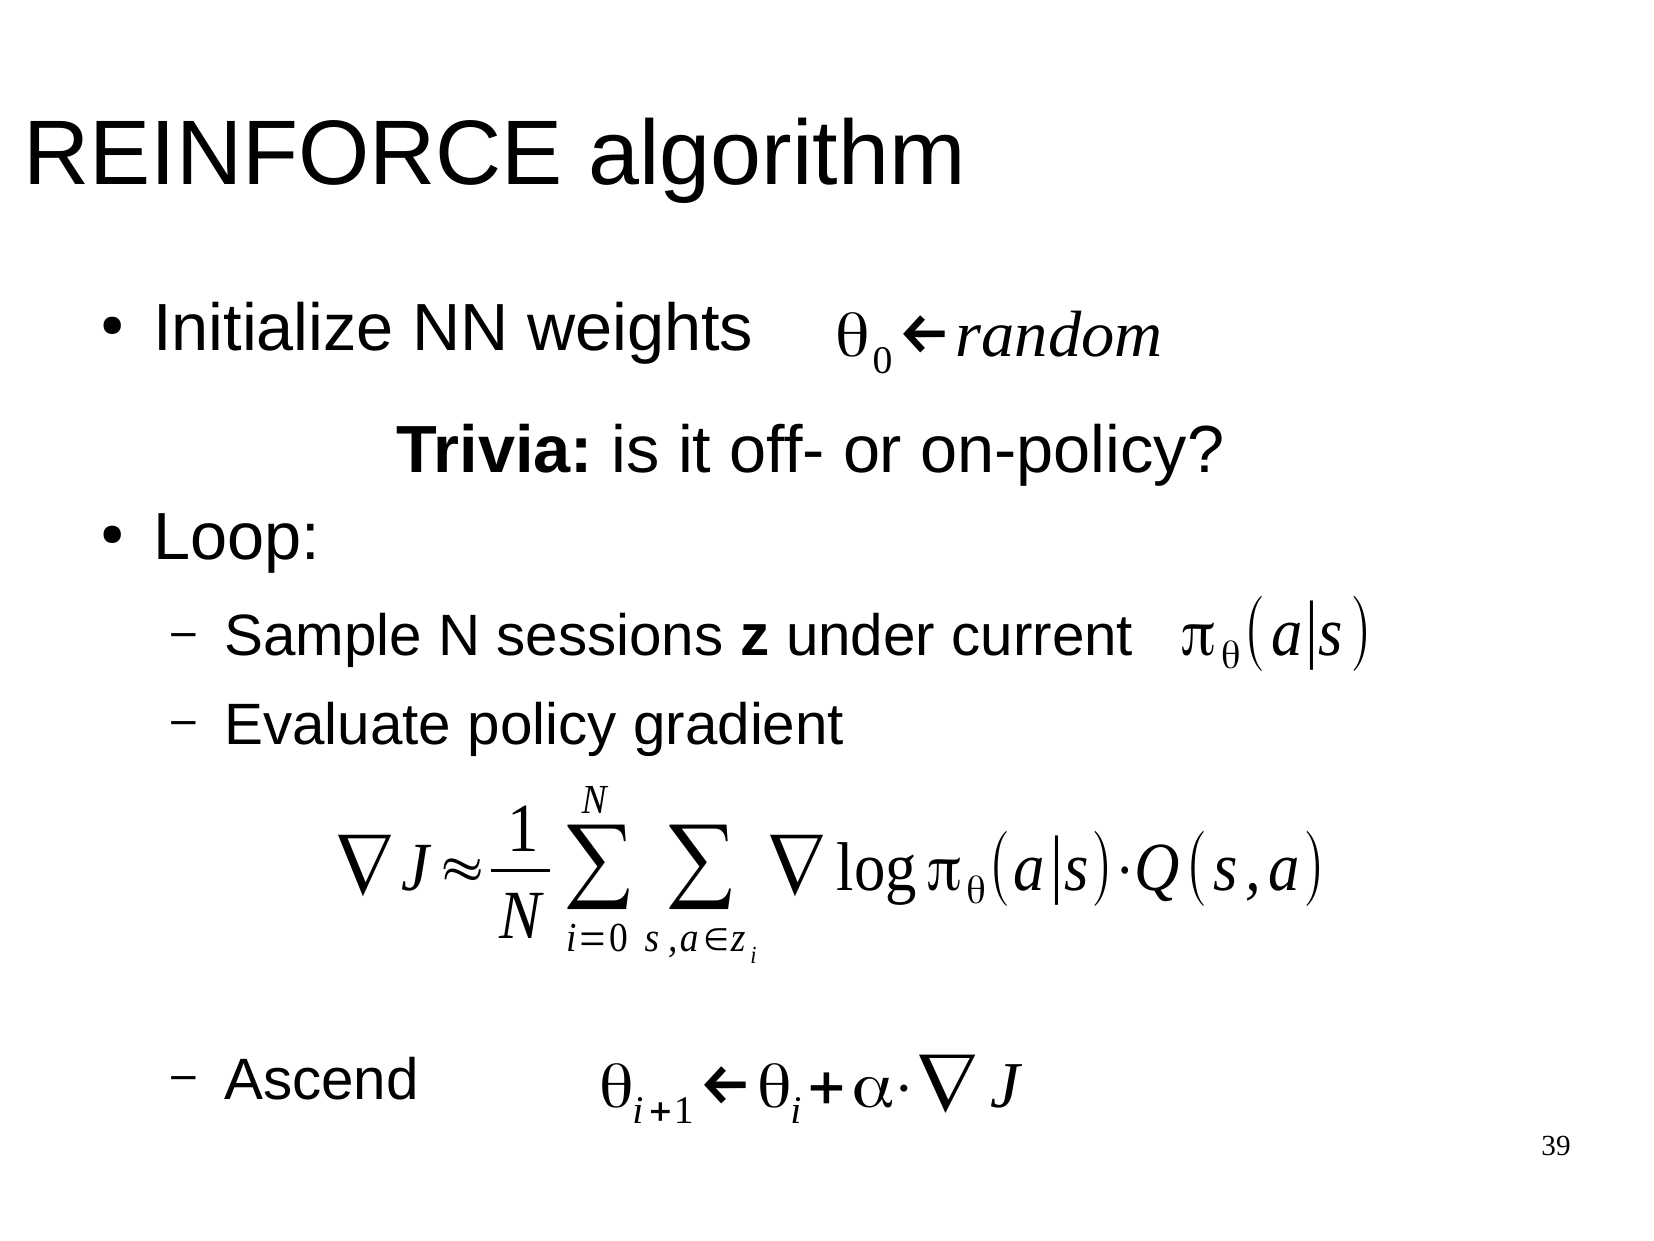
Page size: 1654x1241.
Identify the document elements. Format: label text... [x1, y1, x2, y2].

chart [818, 299, 1179, 384]
text_box Trivia: is it off- or on-policy? [382, 404, 1243, 495]
list Initialize NN weights Loop: Sample N sessions z under current Evaluate policy gradient Ascend [82, 290, 1571, 1186]
title REINFORCE algorithm [23, 49, 1512, 257]
chart [582, 1049, 1042, 1134]
chart [1166, 590, 1385, 674]
